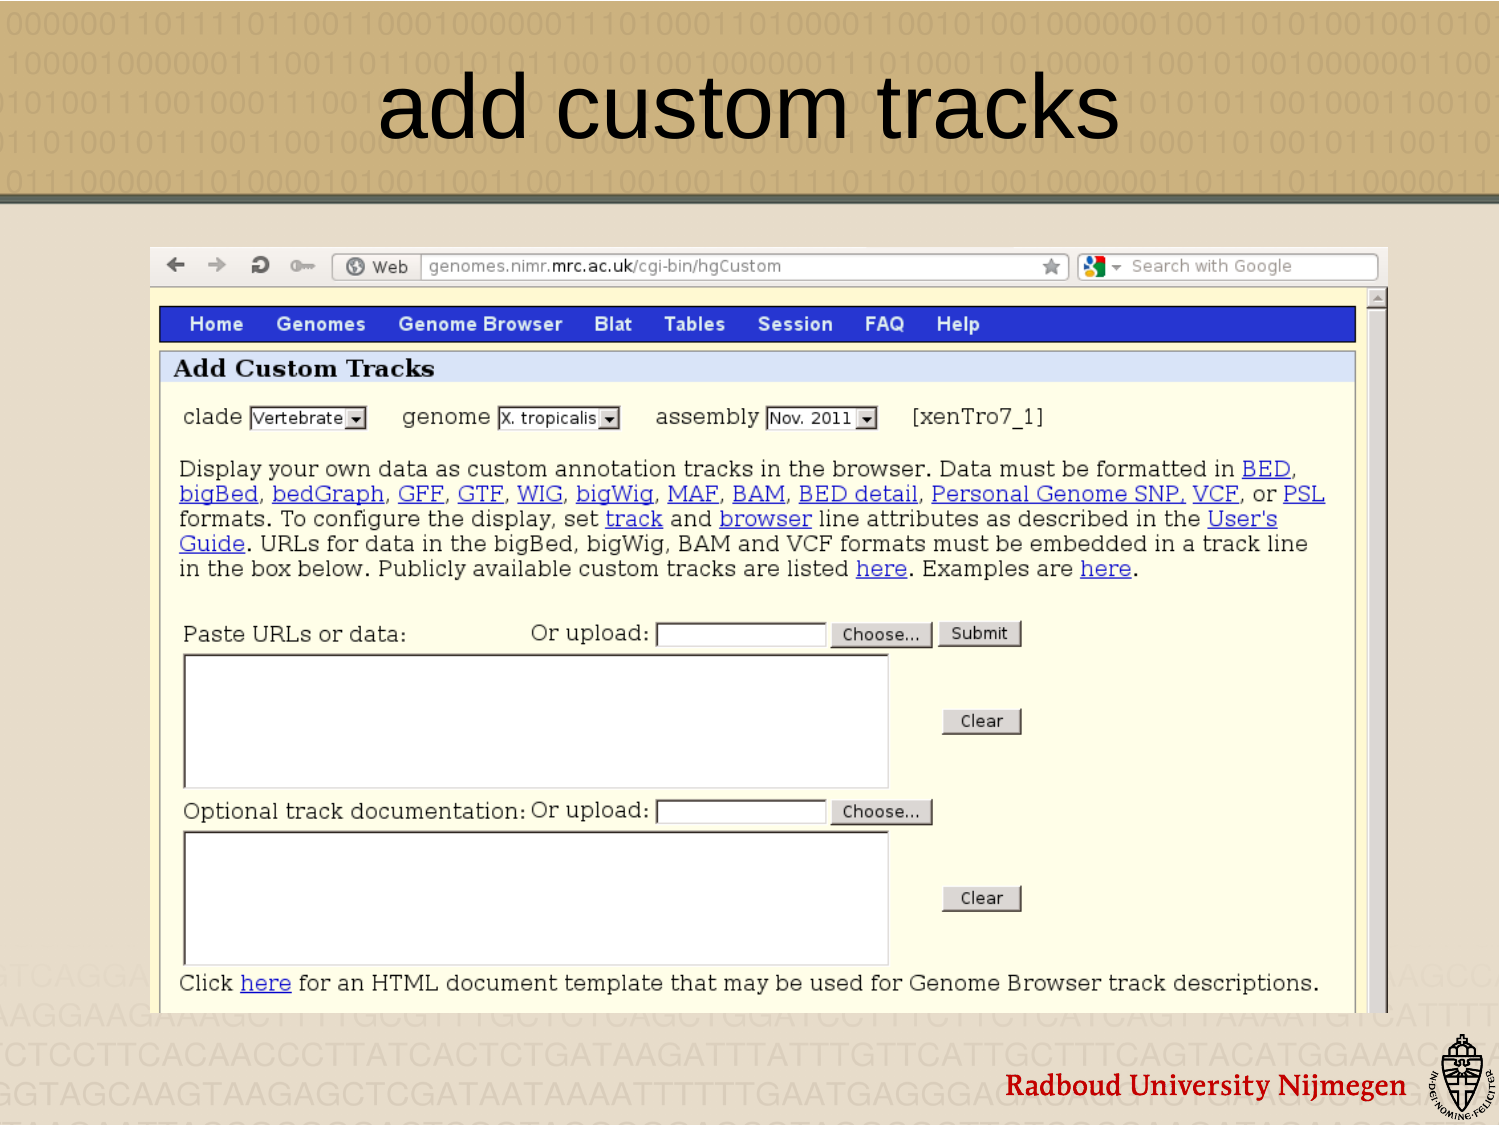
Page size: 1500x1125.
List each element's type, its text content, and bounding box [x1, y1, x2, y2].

title add custom tracks [75, 7, 1425, 196]
picture [0, 1, 1500, 1125]
